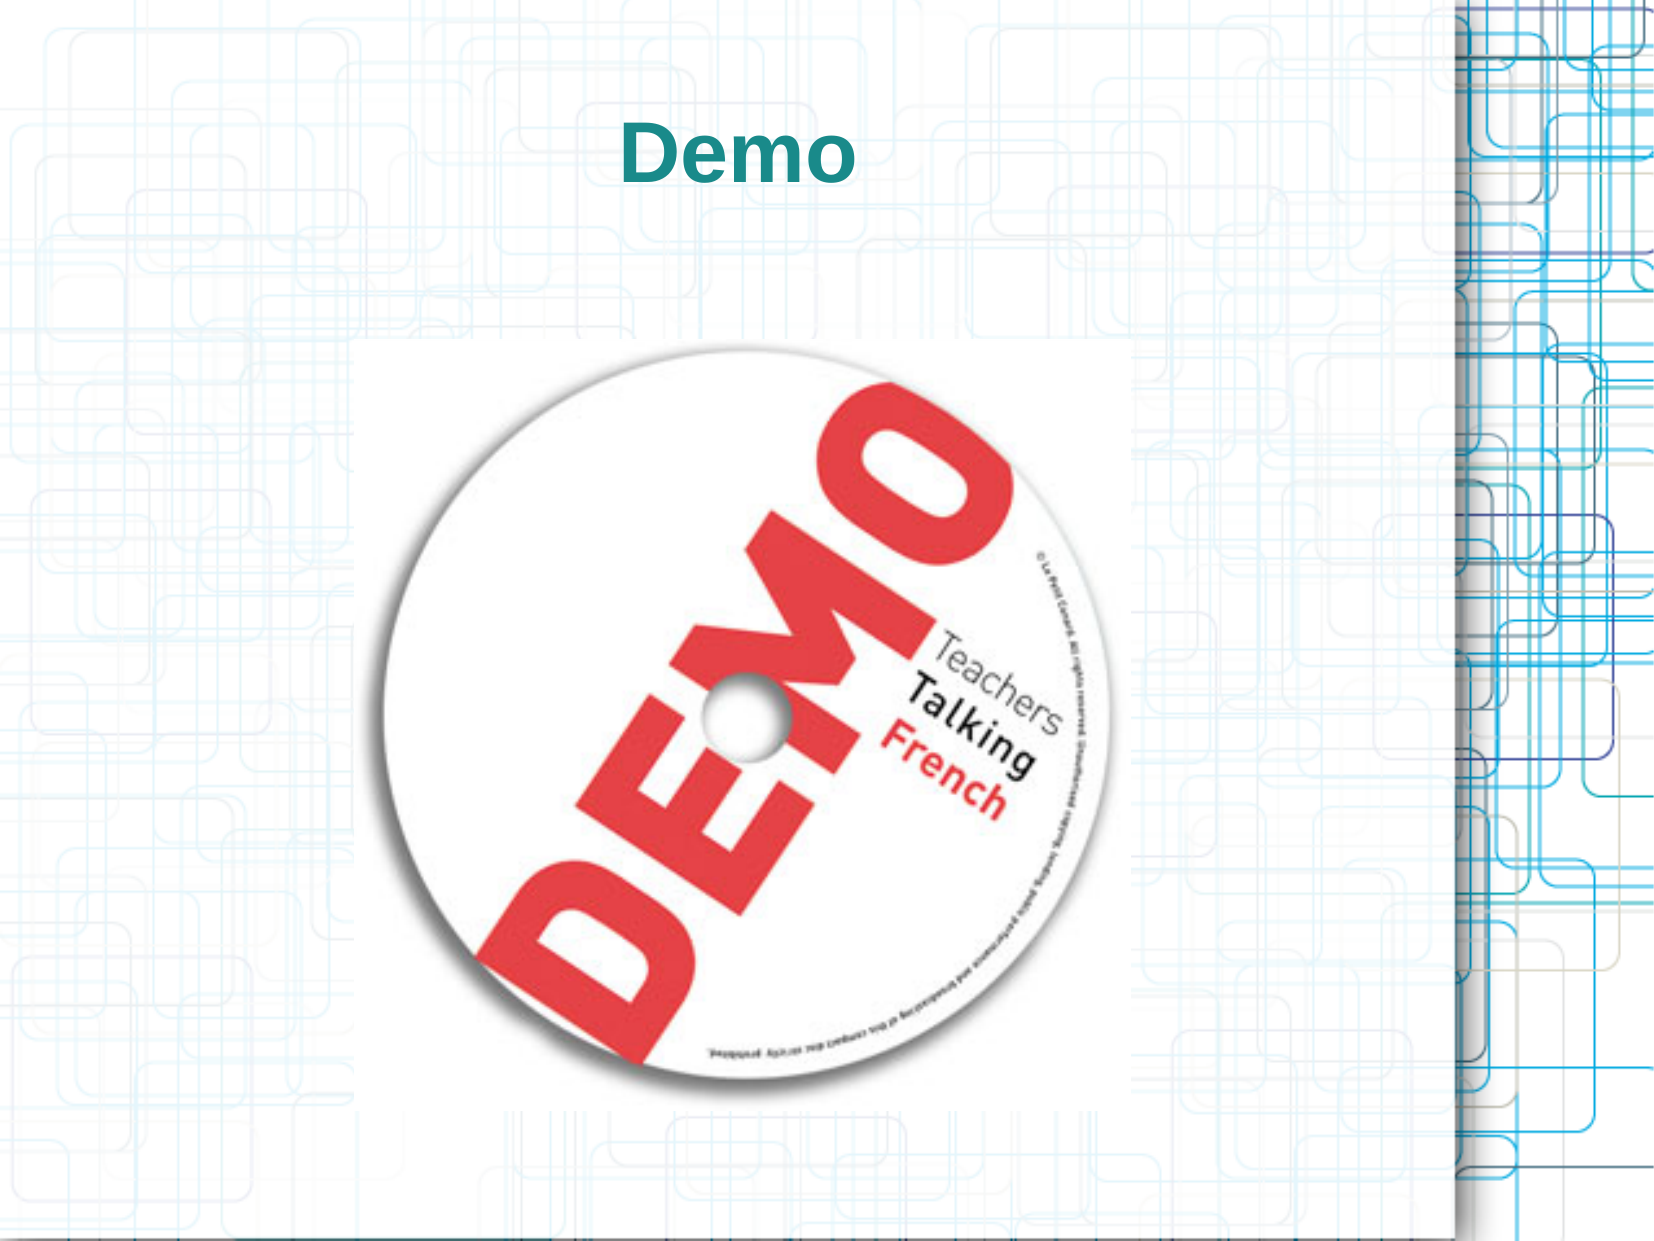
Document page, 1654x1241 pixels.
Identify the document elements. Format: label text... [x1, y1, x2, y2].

picture [0, 0, 1654, 1241]
title Demo [59, 49, 1418, 257]
